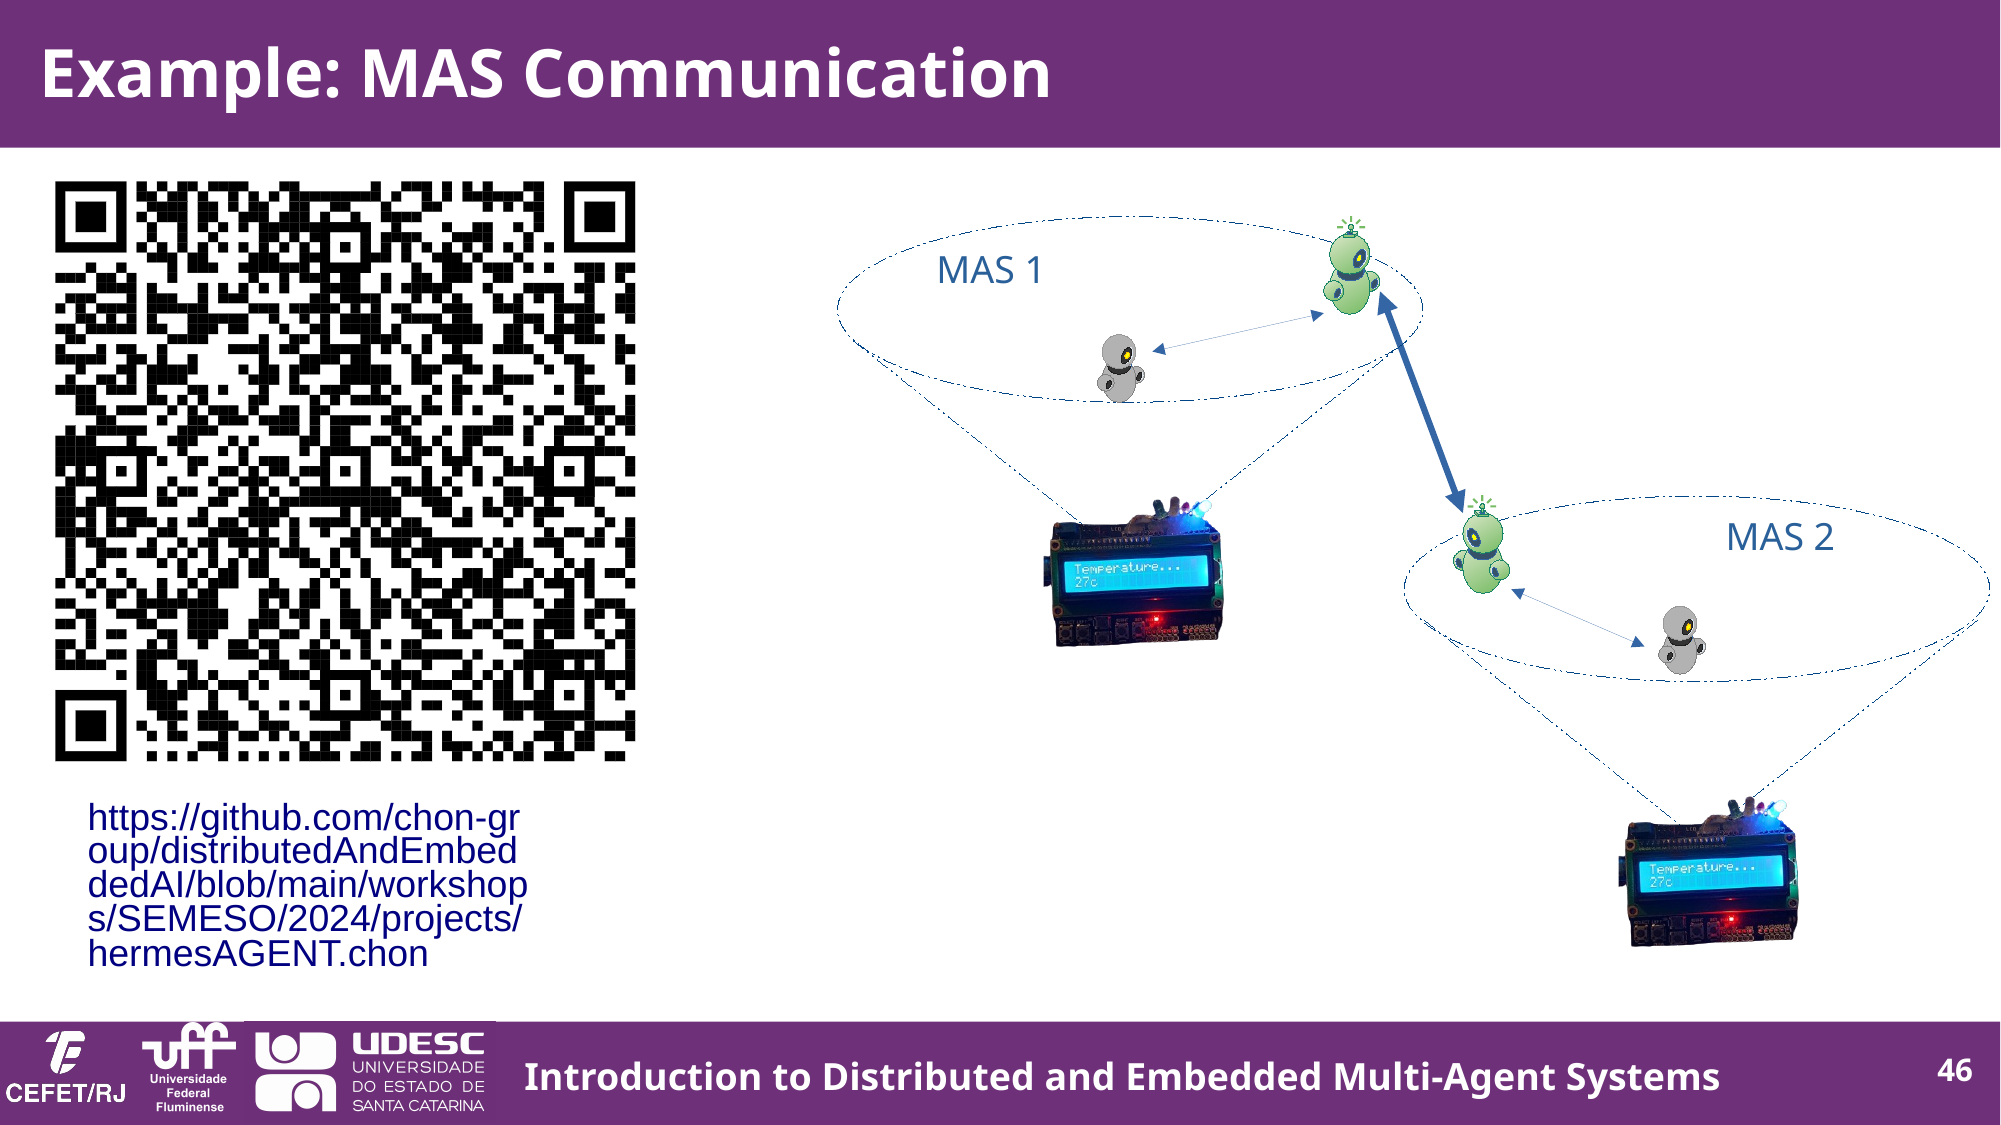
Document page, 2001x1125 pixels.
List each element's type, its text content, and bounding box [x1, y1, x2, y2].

picture [141, 1021, 237, 1117]
text_box MAS 2 [1656, 505, 1905, 566]
picture [6, 1009, 125, 1125]
text_box https://github.com/chon-group/distributedAndEmbeddedAI/blob/main/workshops/SEMESO/2024/projects/hermesAGENT.chon [72, 791, 546, 1002]
picture [244, 1021, 496, 1123]
text_box [1479, 503, 1485, 514]
text_box [1341, 218, 1347, 225]
text_box [1453, 511, 1510, 594]
text_box Example: MAS Communication [25, 23, 1999, 119]
text_box MAS 1 [867, 238, 1115, 298]
picture [25, 151, 665, 791]
text_box [1097, 334, 1145, 403]
picture [1618, 785, 1805, 971]
text_box [1323, 224, 1380, 315]
text_box [1658, 606, 1706, 675]
text_box [1486, 498, 1493, 504]
picture [1043, 485, 1230, 671]
text_box [1355, 218, 1361, 225]
text_box [1472, 498, 1479, 504]
